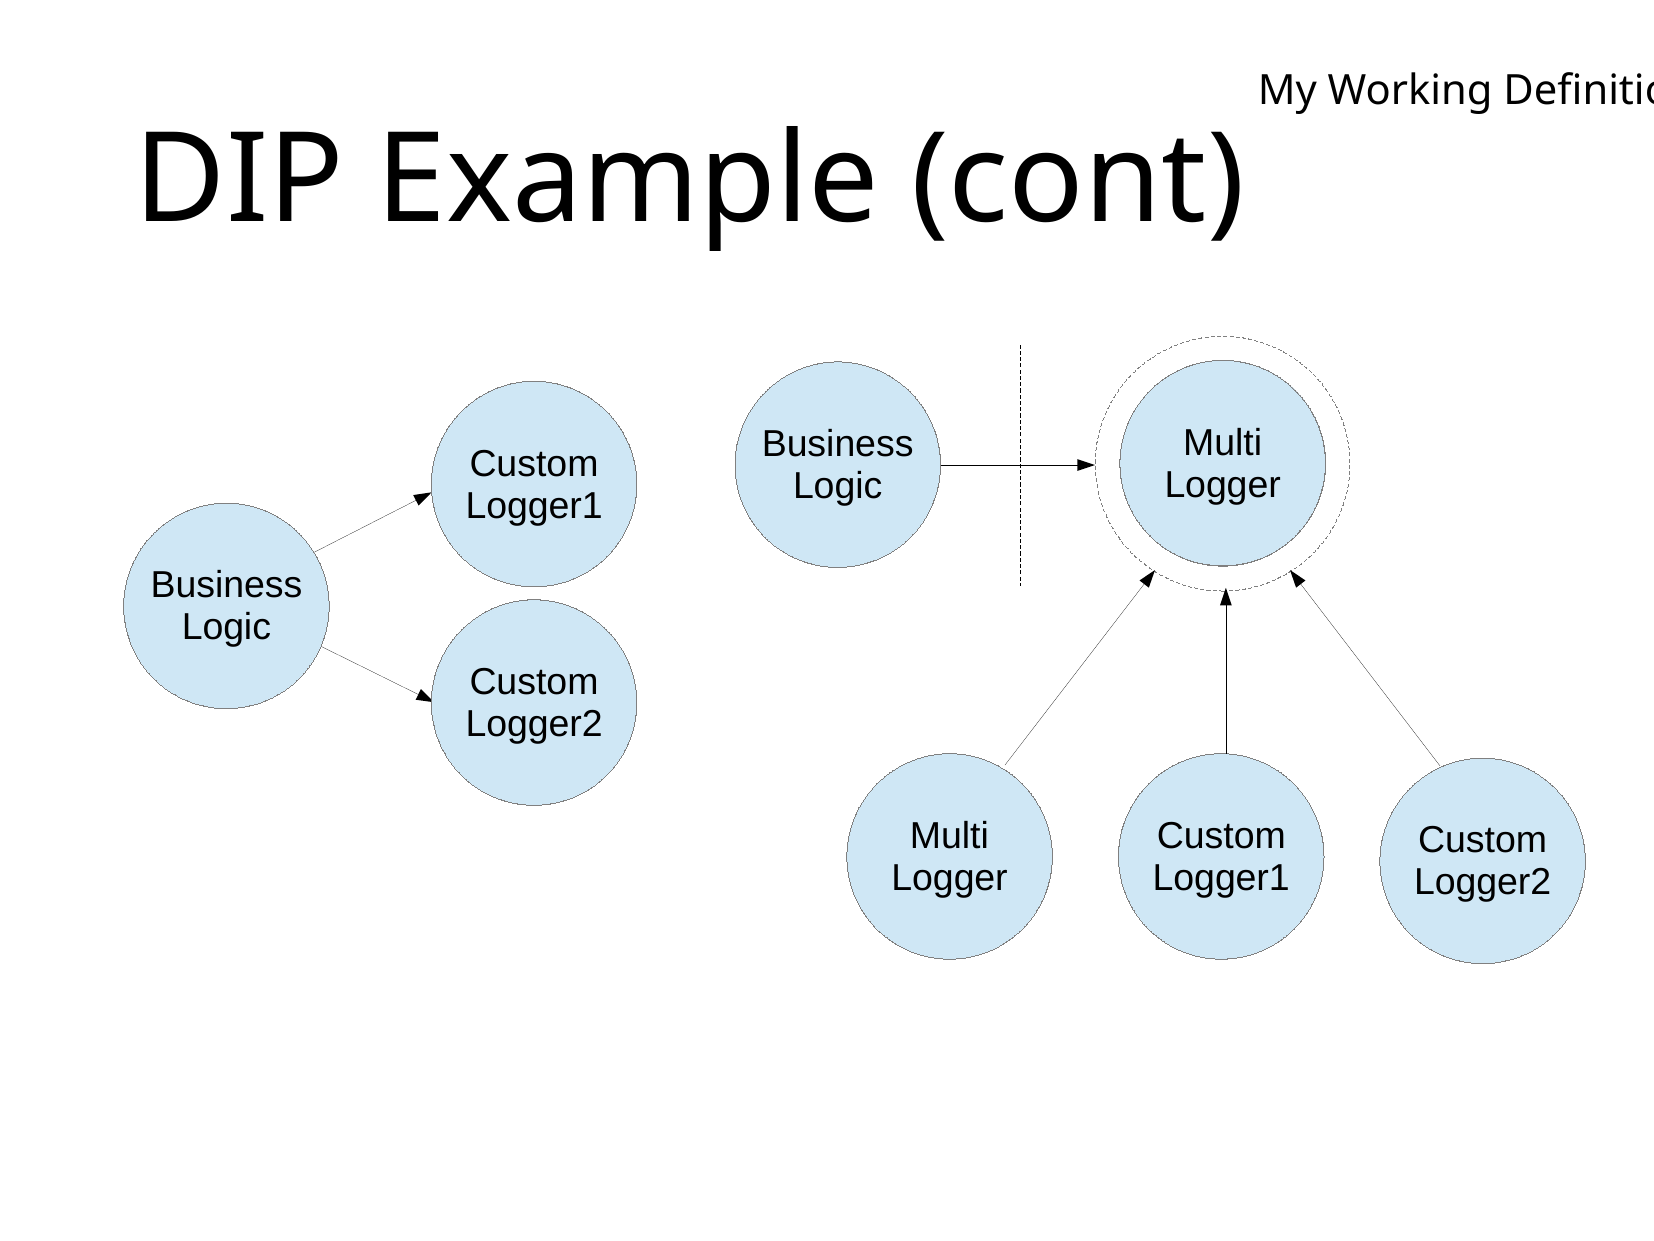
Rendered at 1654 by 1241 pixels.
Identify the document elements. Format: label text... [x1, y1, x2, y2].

text_box Custom Logger1 [1118, 753, 1325, 960]
text_box Business Logic [123, 503, 330, 709]
text_box DIP Example (cont) [120, 80, 1492, 211]
text_box Multi Logger [846, 753, 1053, 960]
text_box Custom Logger2 [1379, 758, 1586, 964]
text_box Business Logic [735, 361, 941, 568]
text_box Custom Logger2 [431, 599, 637, 806]
text_box My Working Definition [1243, 51, 1593, 106]
text_box Multi Logger [1119, 360, 1326, 566]
text_box Business Logger [1095, 336, 1351, 592]
text_box Custom Logger1 [431, 381, 637, 587]
